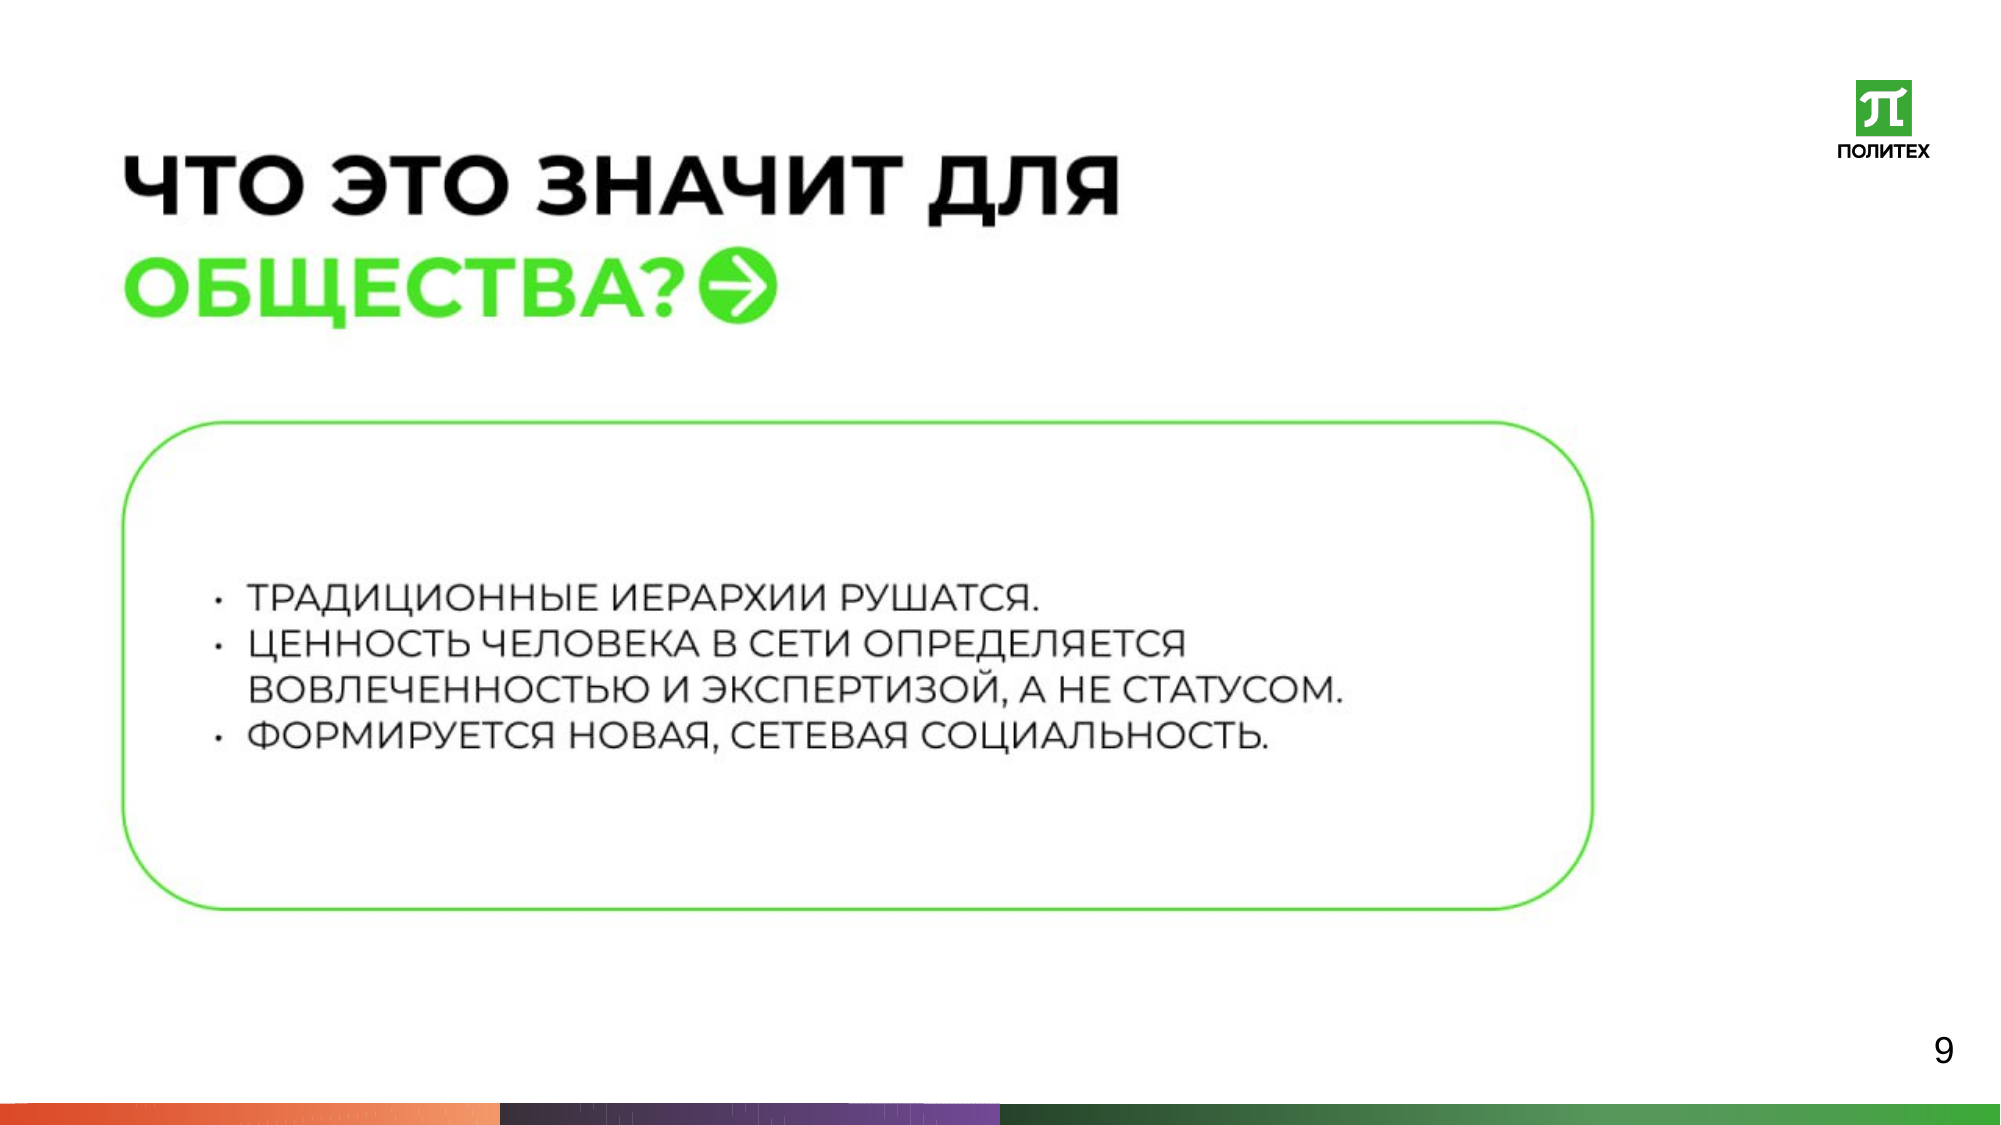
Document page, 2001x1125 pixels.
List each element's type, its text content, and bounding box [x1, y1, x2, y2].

text_box <номер> [1919, 1022, 2000, 1093]
picture [1838, 80, 1930, 158]
picture [1, 2, 1684, 975]
